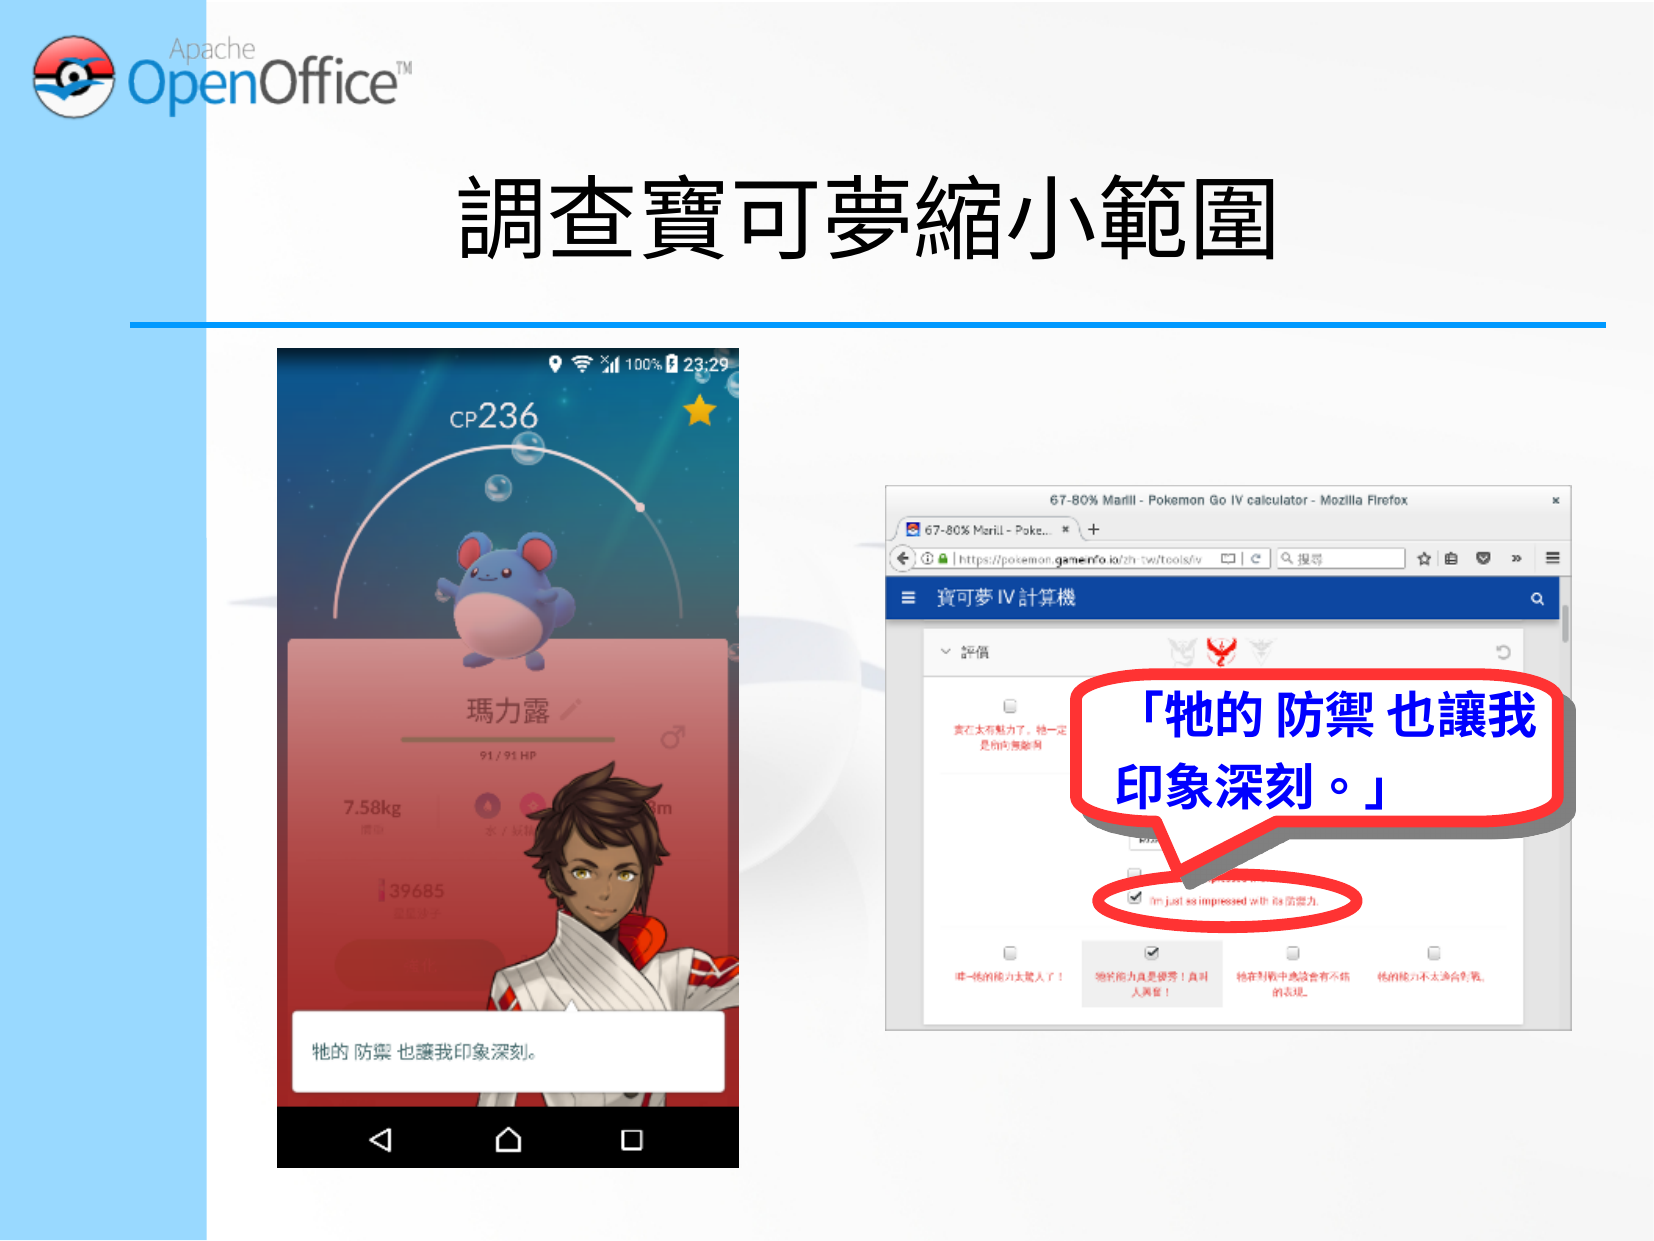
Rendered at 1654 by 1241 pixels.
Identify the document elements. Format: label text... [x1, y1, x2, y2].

picture [31, 2, 1654, 1241]
text_box 「牠的 防禦 也讓我 印象深刻。」 [1076, 674, 1558, 872]
title 調查寶可夢縮小範圍 [165, 108, 1571, 316]
